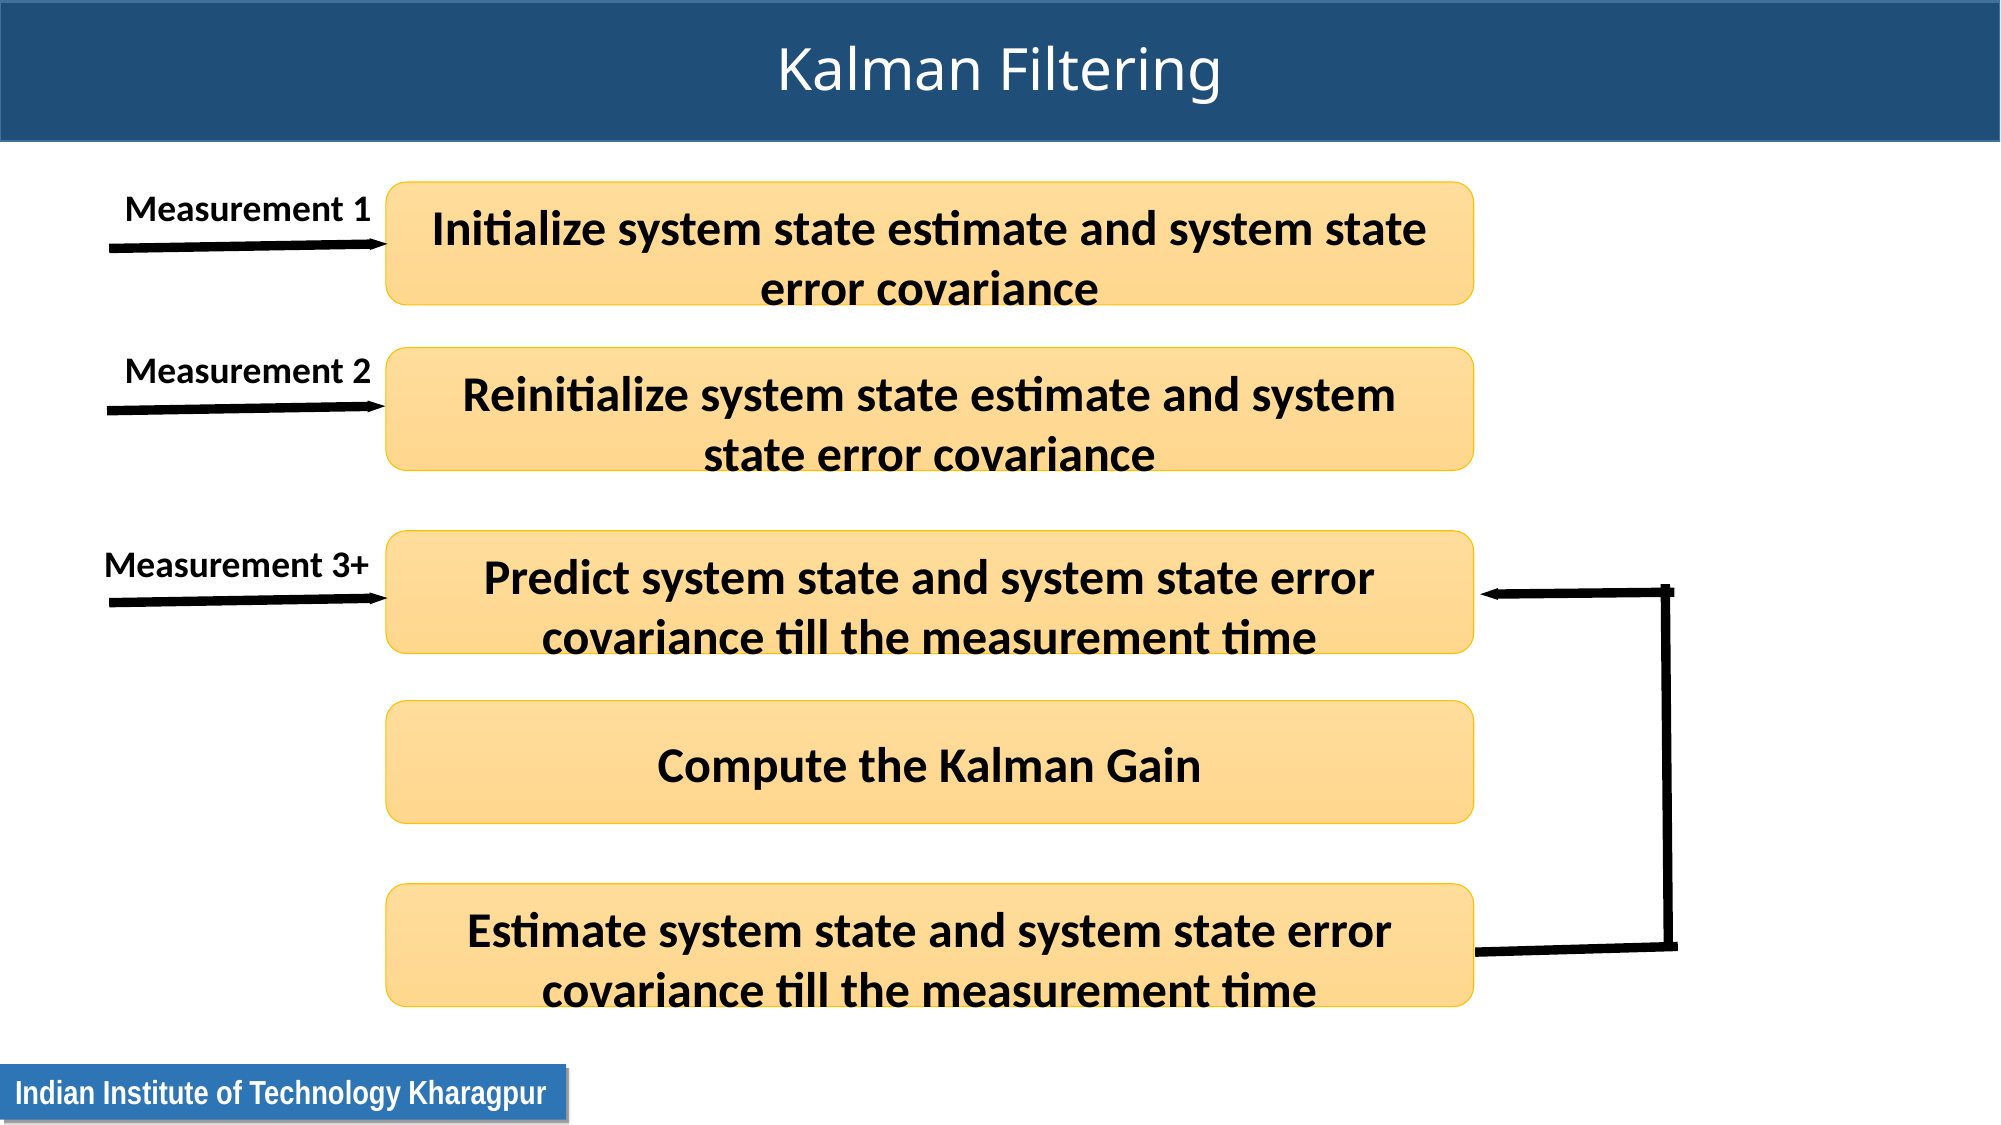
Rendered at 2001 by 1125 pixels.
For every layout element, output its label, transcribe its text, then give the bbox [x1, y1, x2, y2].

text_box Measurement 3+ [88, 532, 425, 594]
text_box Initialize system state estimate and system state error covariance [385, 182, 1474, 305]
text_box Measurement 2 [109, 338, 404, 400]
text_box Compute the Kalman Gain [385, 700, 1474, 824]
title Kalman Filtering [0, 1, 2000, 141]
text_box Predict system state and system state error covariance till the measurement time [385, 530, 1474, 654]
text_box Reinitialize system state estimate and system state error covariance [385, 347, 1474, 471]
text_box Measurement 1 [109, 176, 404, 238]
text_box Estimate system state and system state error covariance till the measurement time [385, 883, 1474, 1007]
